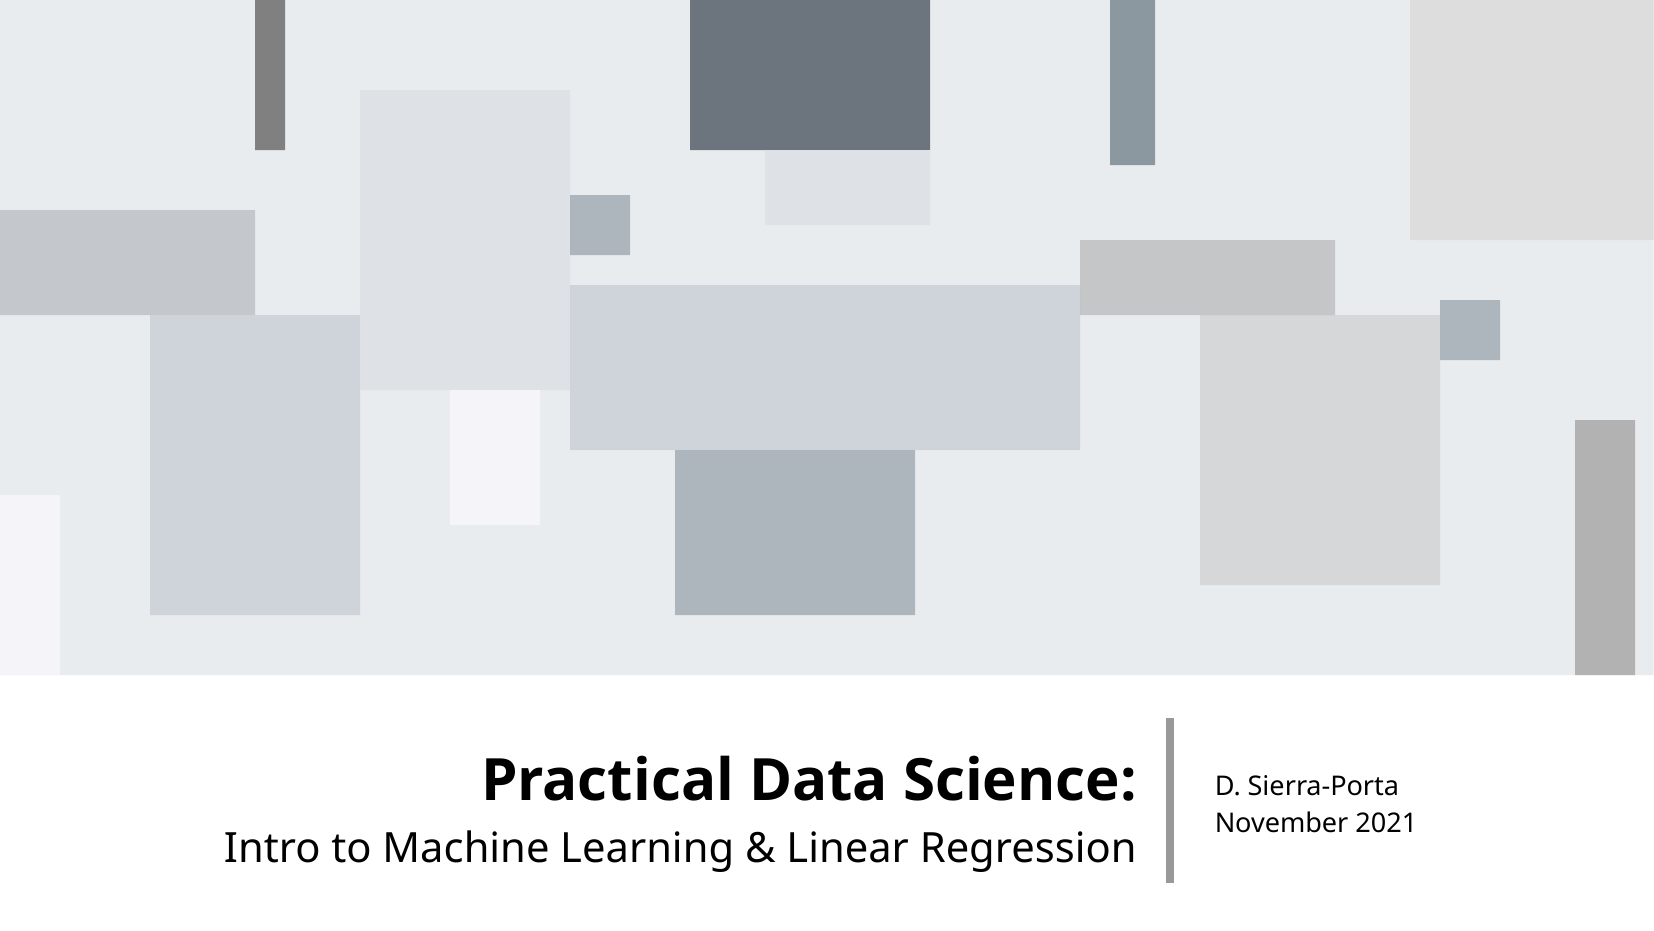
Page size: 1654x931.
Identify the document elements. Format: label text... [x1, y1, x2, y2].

text_box Practical Data Science: Intro to Machine Learning & Linear Regression [147, 730, 1152, 882]
text_box D. Sierra-Porta November 2021 [1200, 759, 1591, 848]
